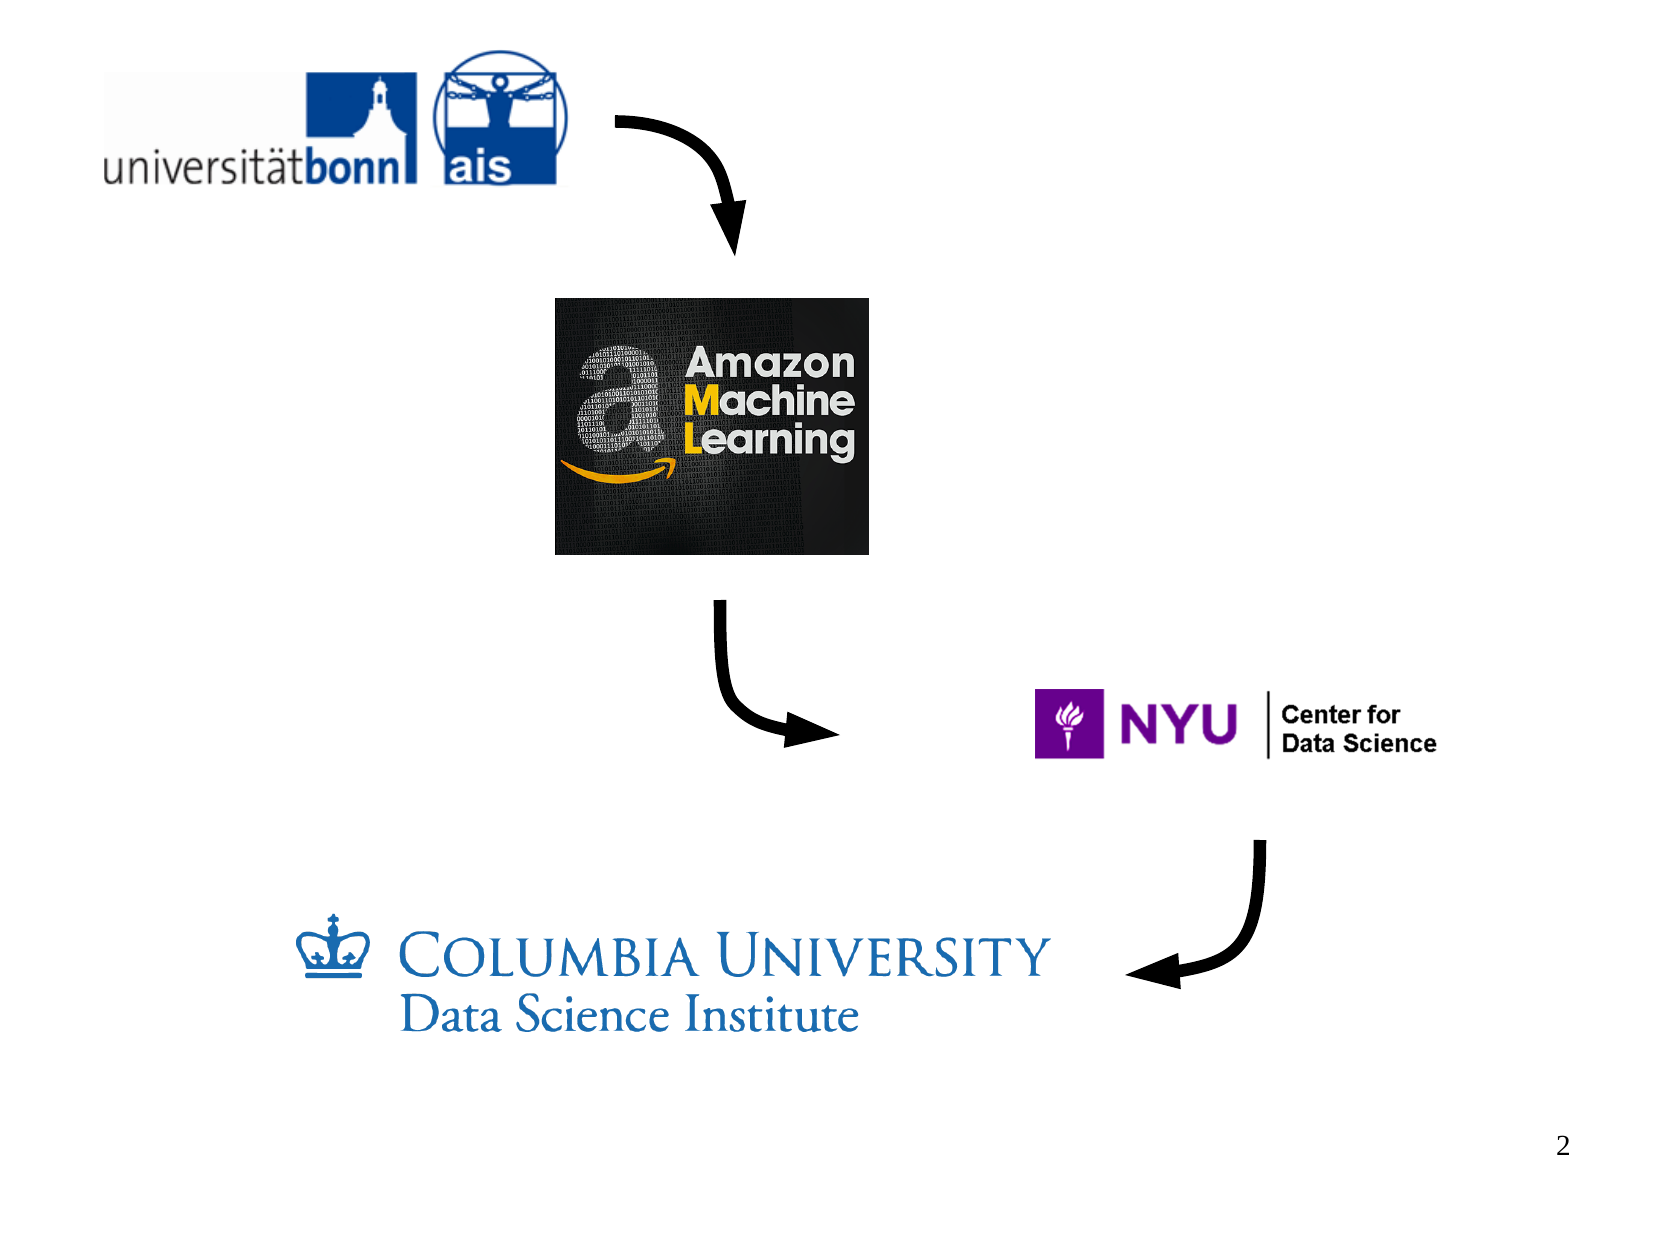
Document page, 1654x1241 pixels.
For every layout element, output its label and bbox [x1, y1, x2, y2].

picture [104, 49, 571, 189]
picture [296, 689, 1502, 1223]
picture [555, 298, 869, 556]
